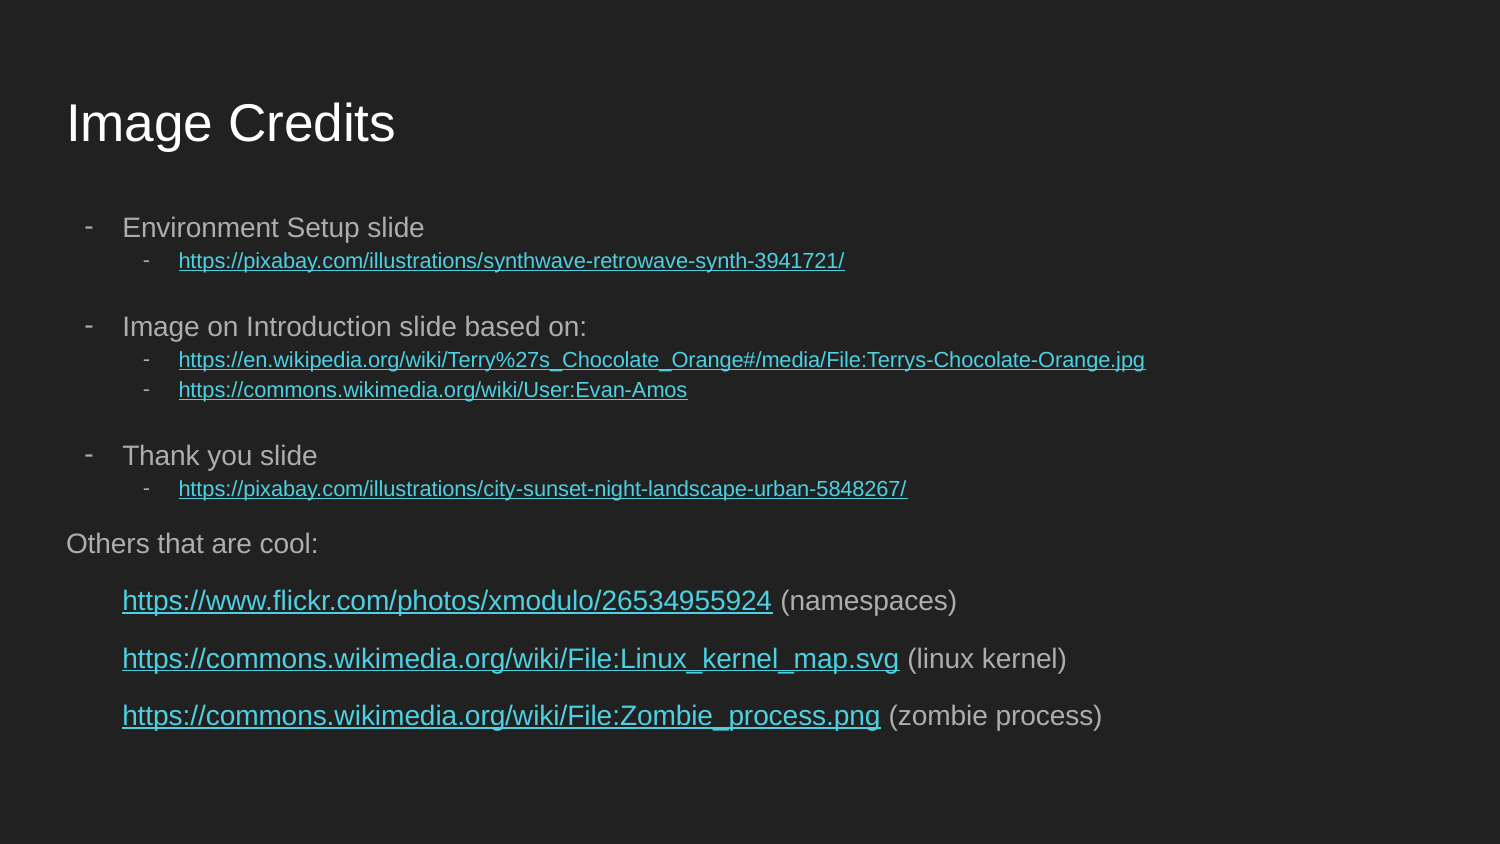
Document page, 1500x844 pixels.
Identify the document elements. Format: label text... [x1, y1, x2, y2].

title Image Credits [51, 72, 1449, 167]
list Environment Setup slide https://pixabay.com/illustrations/synthwave-retrowave-synth-3941721/ Image on Introduction slide based on: https://en.wikipedia.org/wiki/Terry%27s_Chocolate_Orange#/media/File:Terrys-Chocolate-Orange.jpg https://commons.wikimedia.org/wiki/User:Evan-Amos Thank you slide https://pixabay.com/illustrations/city-sunset-night-landscape-urban-5848267/ Others that are cool: https://www.flickr.com/photos/xmodulo/26534955924 (namespaces) https://commons.wikimedia.org/wiki/File:Linux_kernel_map.svg (linux kernel) https://commons.wikimedia.org/wiki/File:Zombie_process.png (zombie process) [51, 189, 1449, 750]
